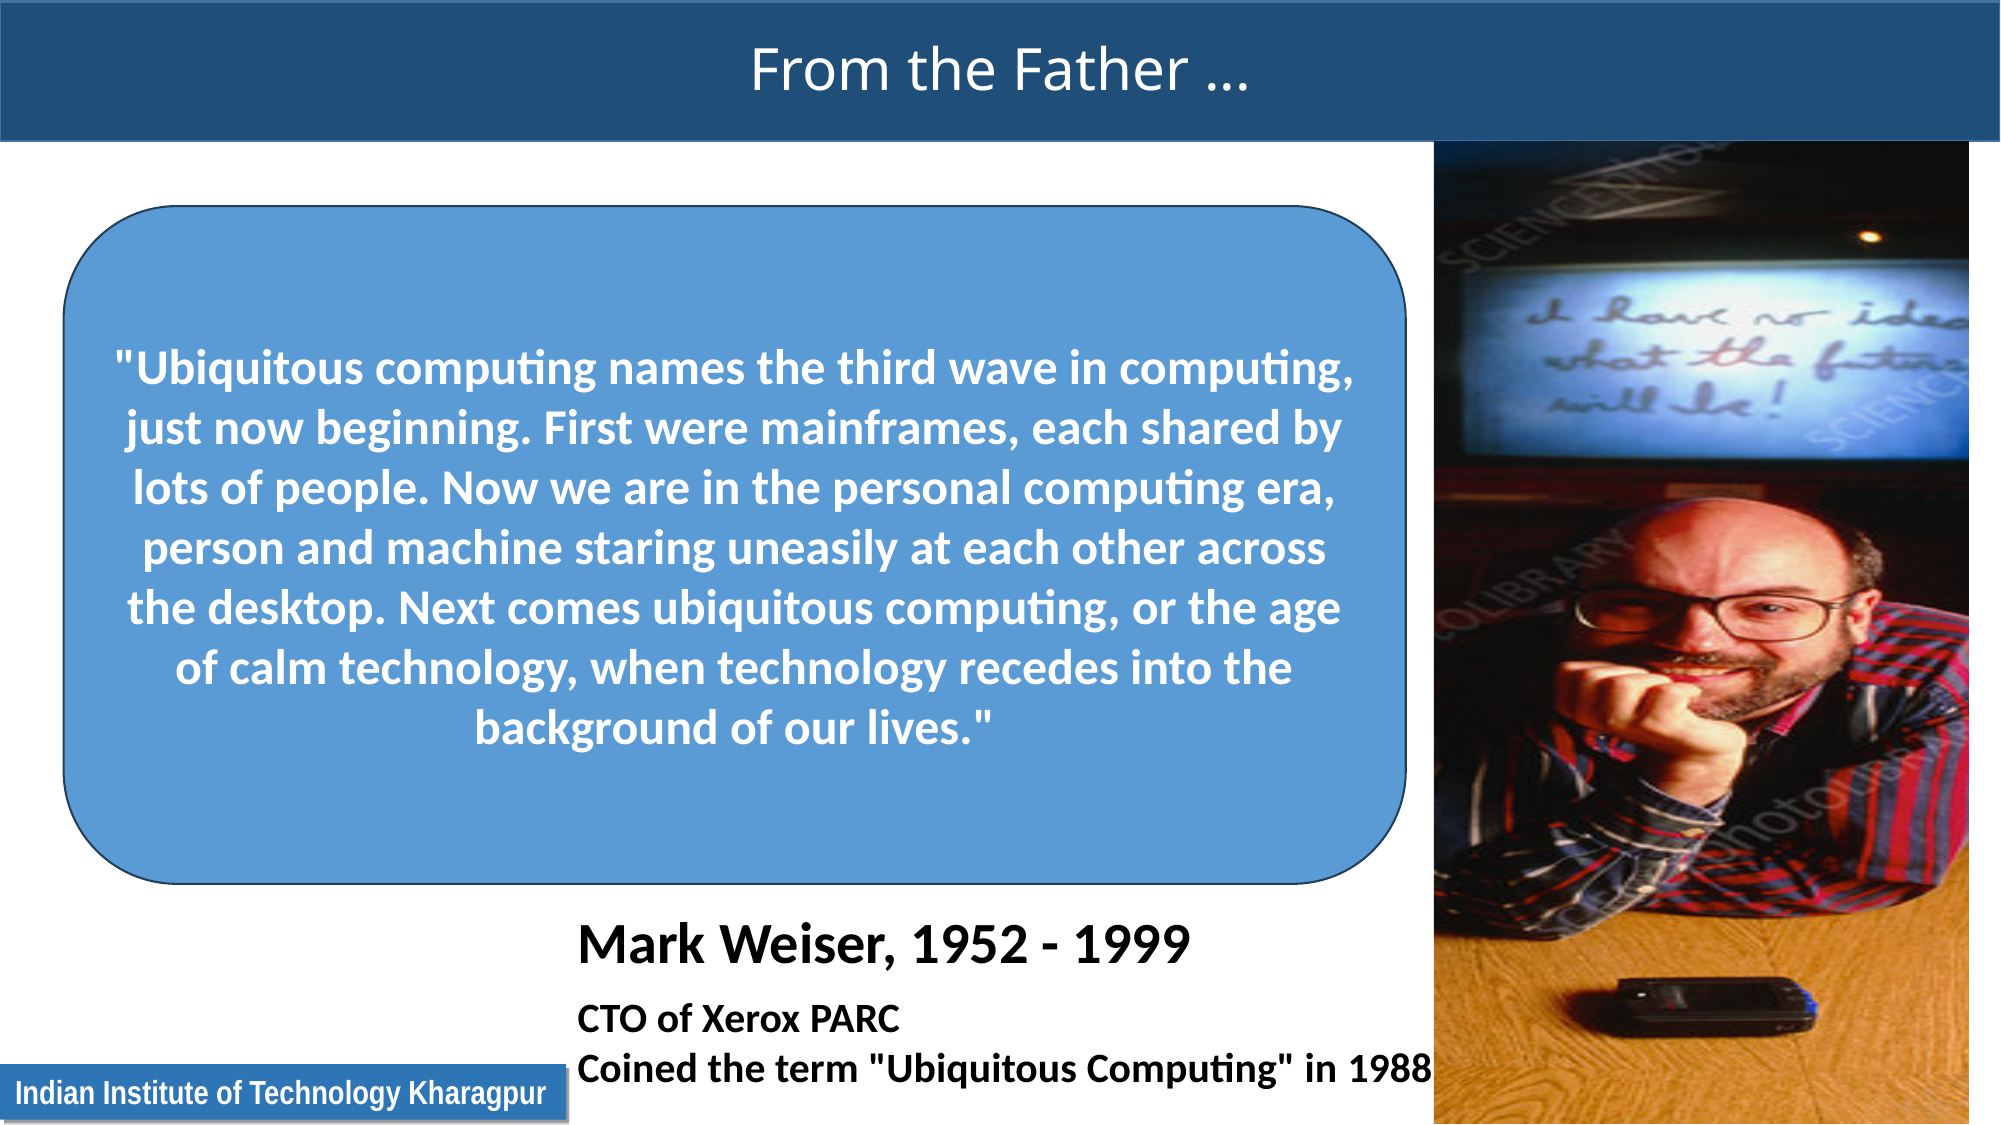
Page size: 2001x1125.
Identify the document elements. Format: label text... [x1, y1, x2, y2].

text_box Mark Weiser, 1952 - 1999 [562, 898, 1379, 983]
text_box CTO of Xerox PARC Coined the term "Ubiquitous Computing" in 1988 [562, 983, 1473, 1100]
picture [1433, 141, 1969, 1125]
text_box "Ubiquitous computing names the third wave in computing, just now beginning. First were mainframes, each shared by lots of people. Now we are in the personal computing era, person and machine staring uneasily at each other across the desktop. Next comes ubiquitous computing, or the age of calm technology, when technology recedes into the background of our lives." [63, 206, 1406, 884]
title From the Father ... [0, 1, 2000, 141]
